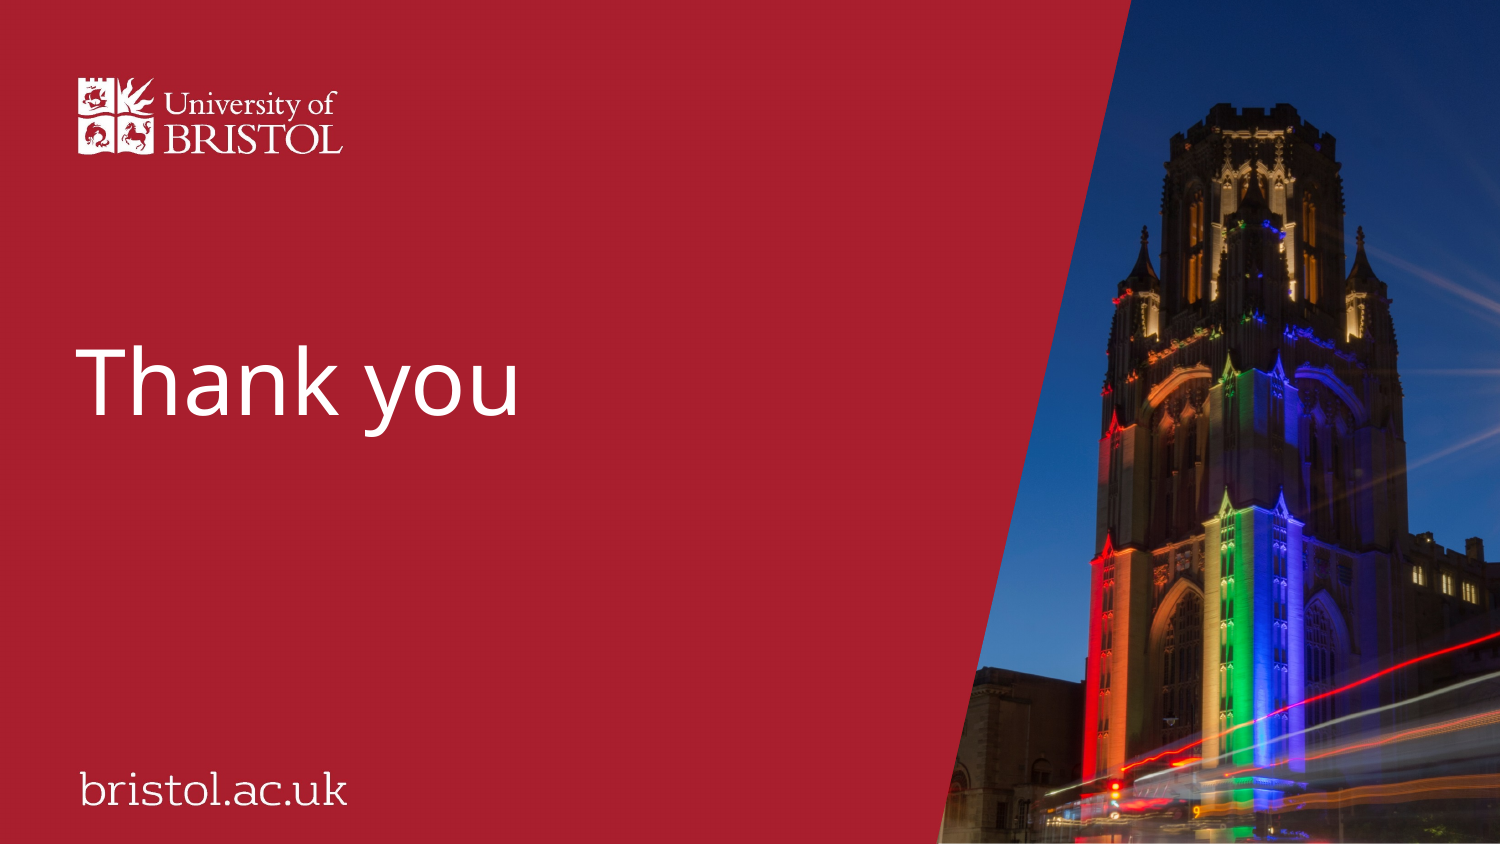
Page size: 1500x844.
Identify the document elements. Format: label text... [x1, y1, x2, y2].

title Thank you [60, 262, 924, 443]
